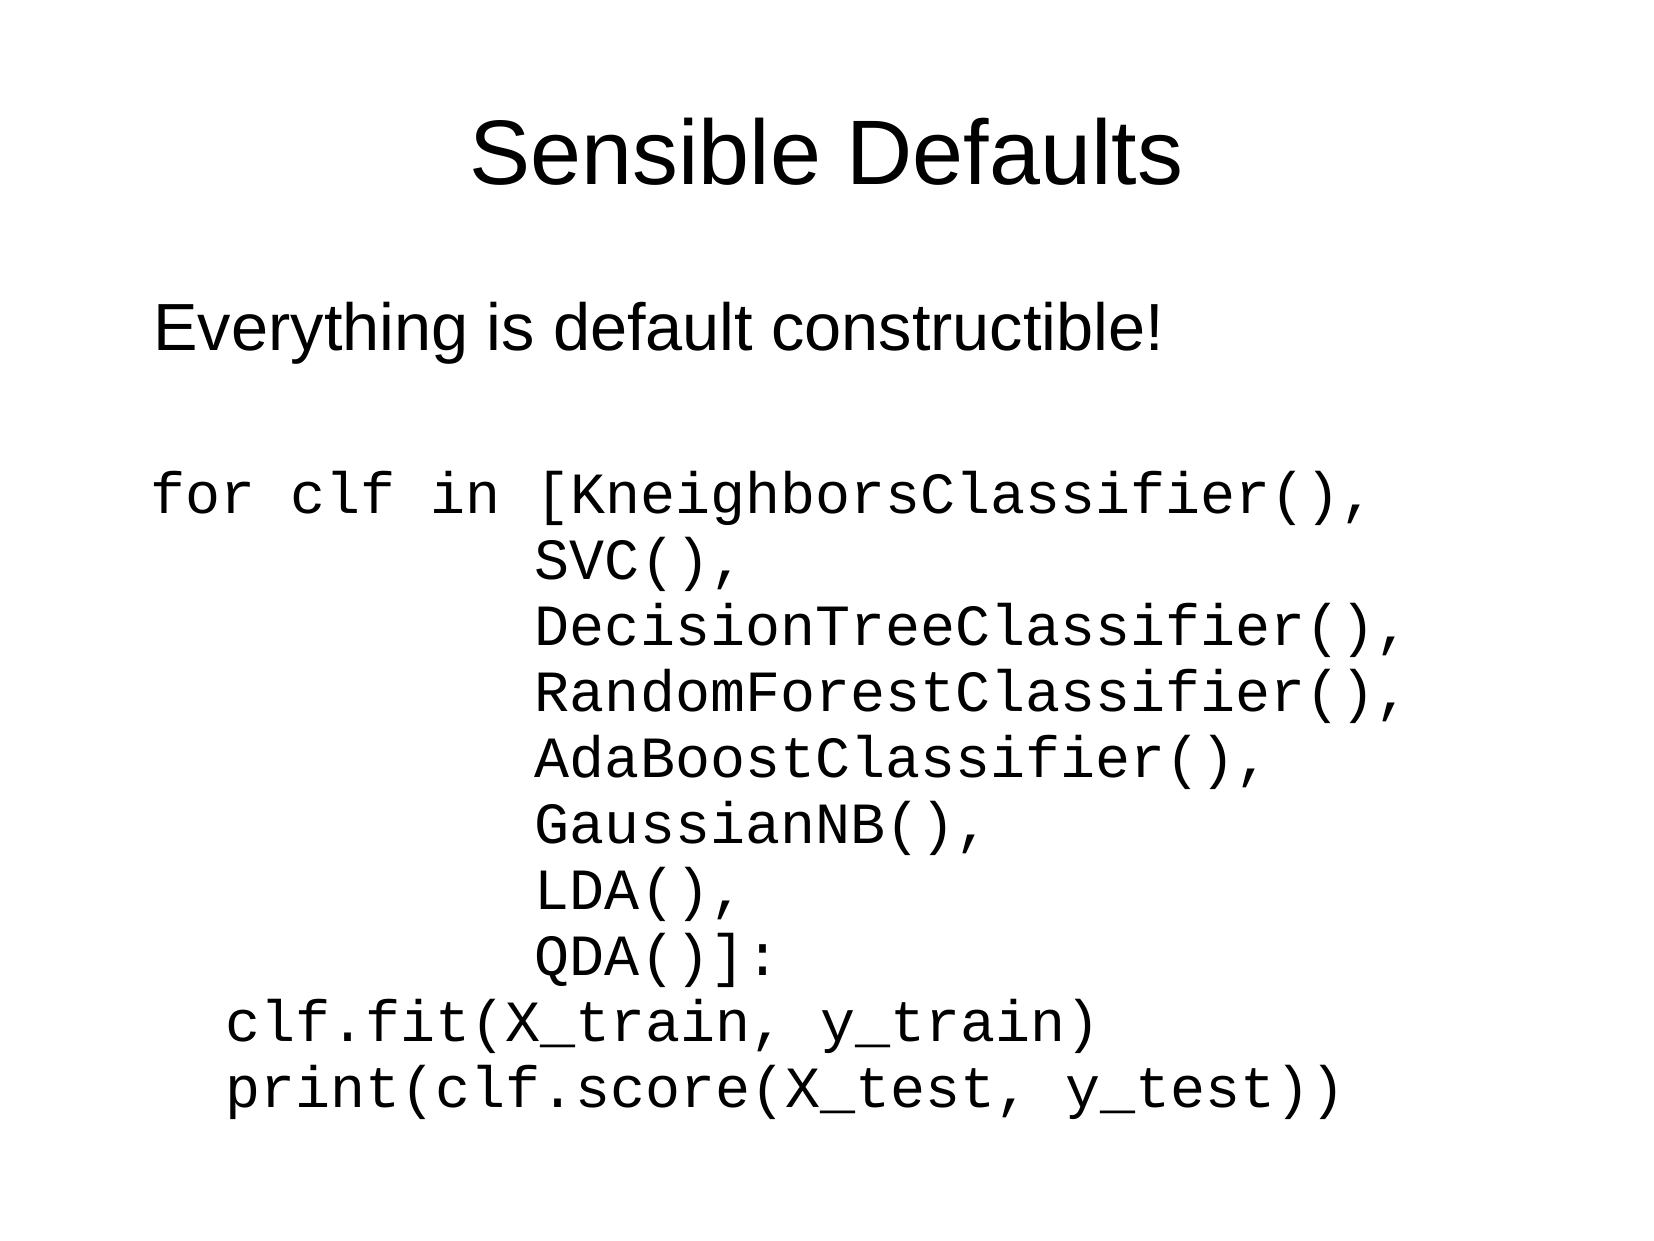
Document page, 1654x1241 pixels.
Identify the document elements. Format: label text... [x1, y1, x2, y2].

title Sensible Defaults [82, 49, 1571, 257]
text_box for clf in [KneighborsClassifier(), SVC(), DecisionTreeClassifier(), RandomForestClassifier(), AdaBoostClassifier(), GaussianNB(), LDA(), QDA()]: clf.fit(X_train, y_train) print(clf.score(X_test, y_test)) [150, 464, 1411, 1126]
list Everything is default constructible! [82, 290, 1571, 1010]
